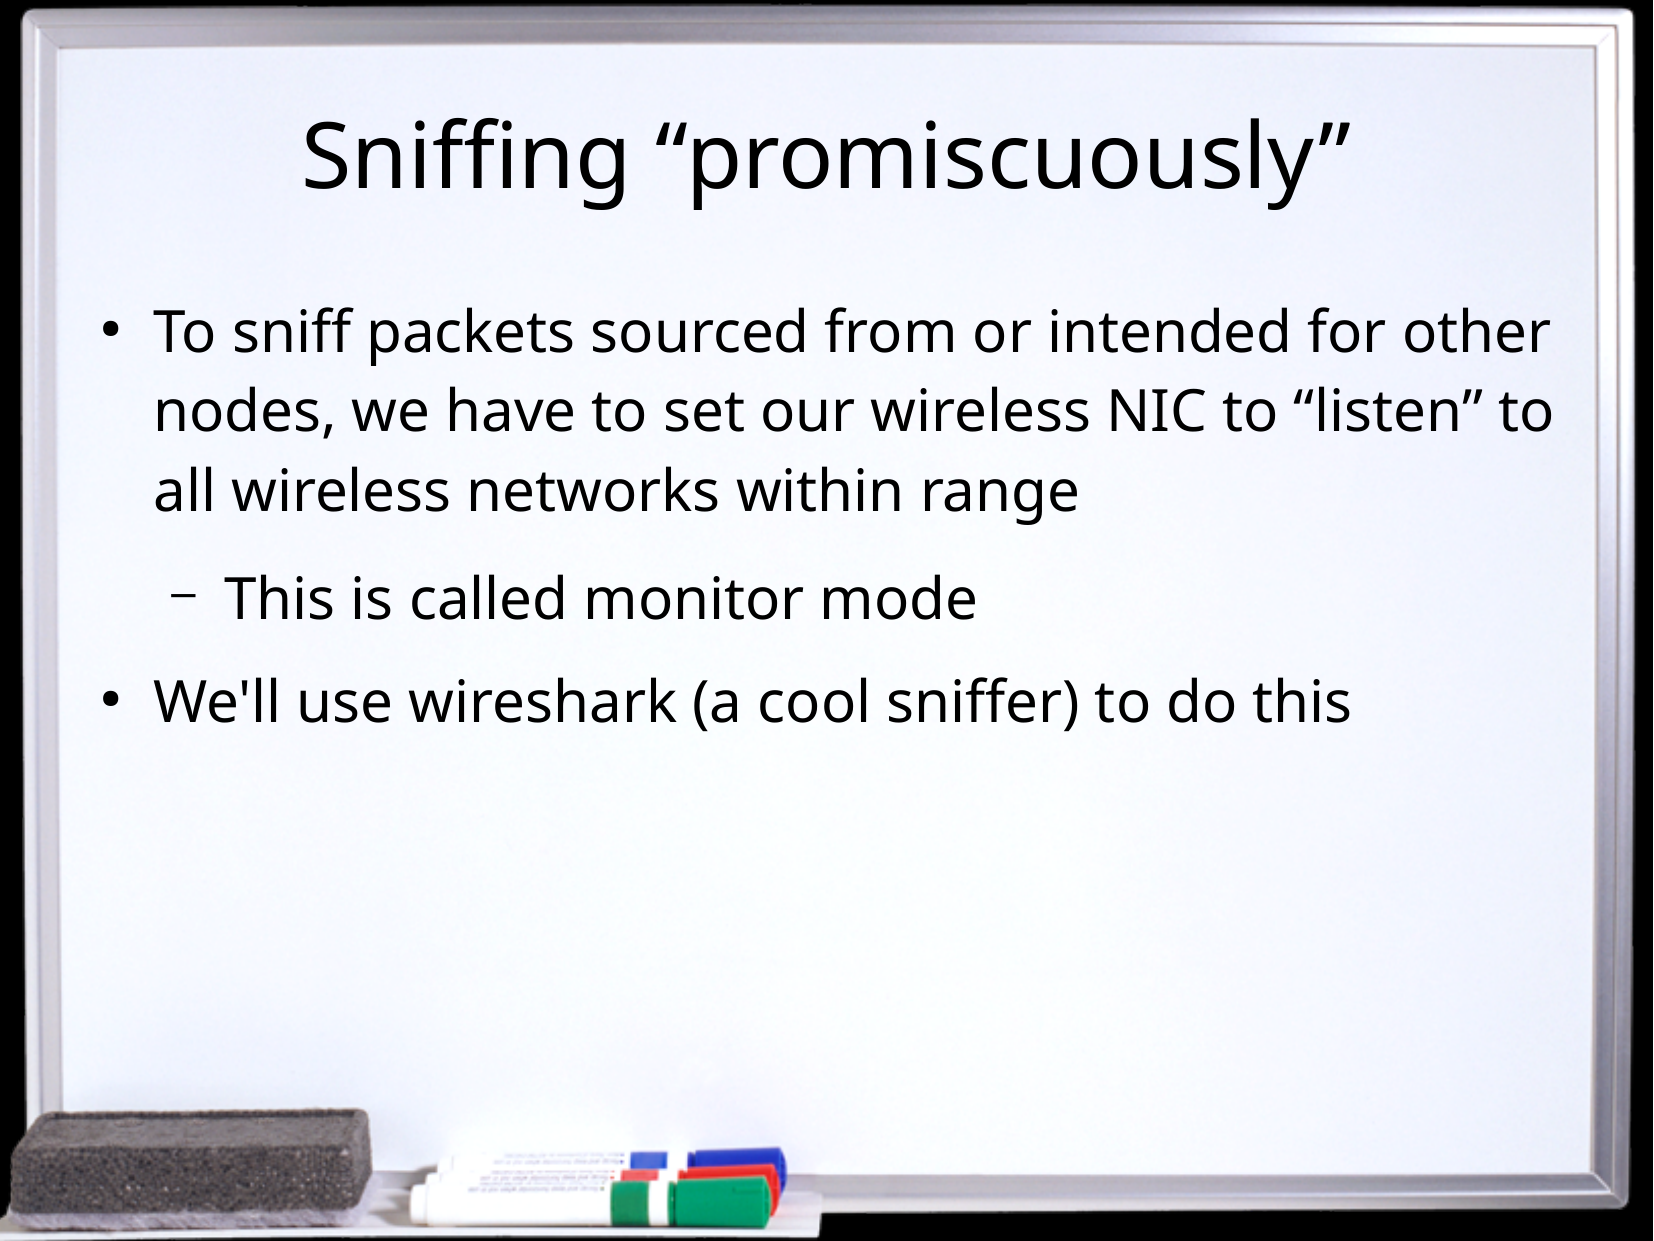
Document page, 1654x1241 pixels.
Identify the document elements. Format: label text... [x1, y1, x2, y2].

picture [0, 0, 1654, 1241]
title Sniffing “promiscuously” [82, 49, 1571, 257]
list To sniff packets sourced from or intended for other nodes, we have to set our wireless NIC to “listen” to all wireless networks within range This is called monitor mode We'll use wireshark (a cool sniffer) to do this [82, 290, 1571, 1109]
